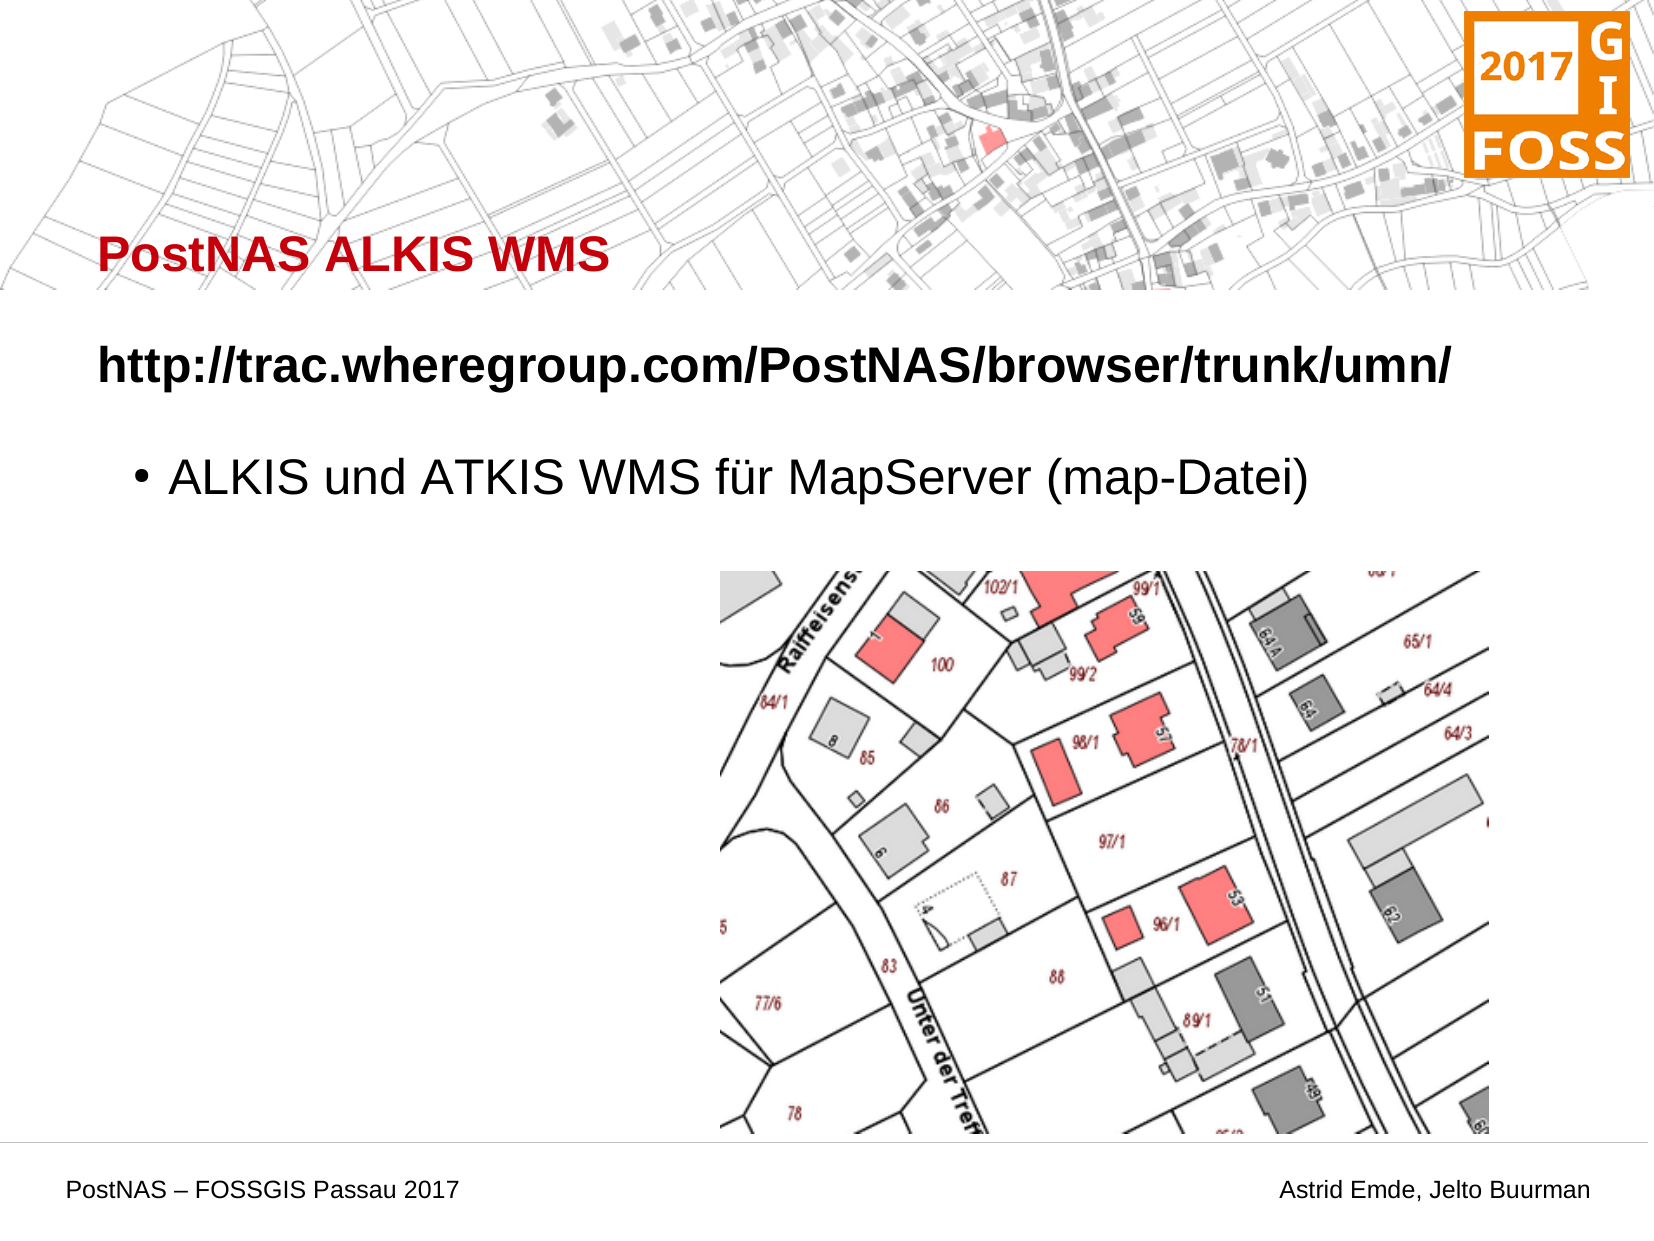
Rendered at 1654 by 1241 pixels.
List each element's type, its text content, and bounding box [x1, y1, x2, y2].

picture [720, 571, 1489, 1134]
picture [1464, 11, 1630, 178]
text_box PostNAS ALKIS WMS http://trac.wheregroup.com/PostNAS/browser/trunk/umn/ ALKIS und ATKIS WMS für MapServer (map-Datei) [82, 218, 1595, 1046]
